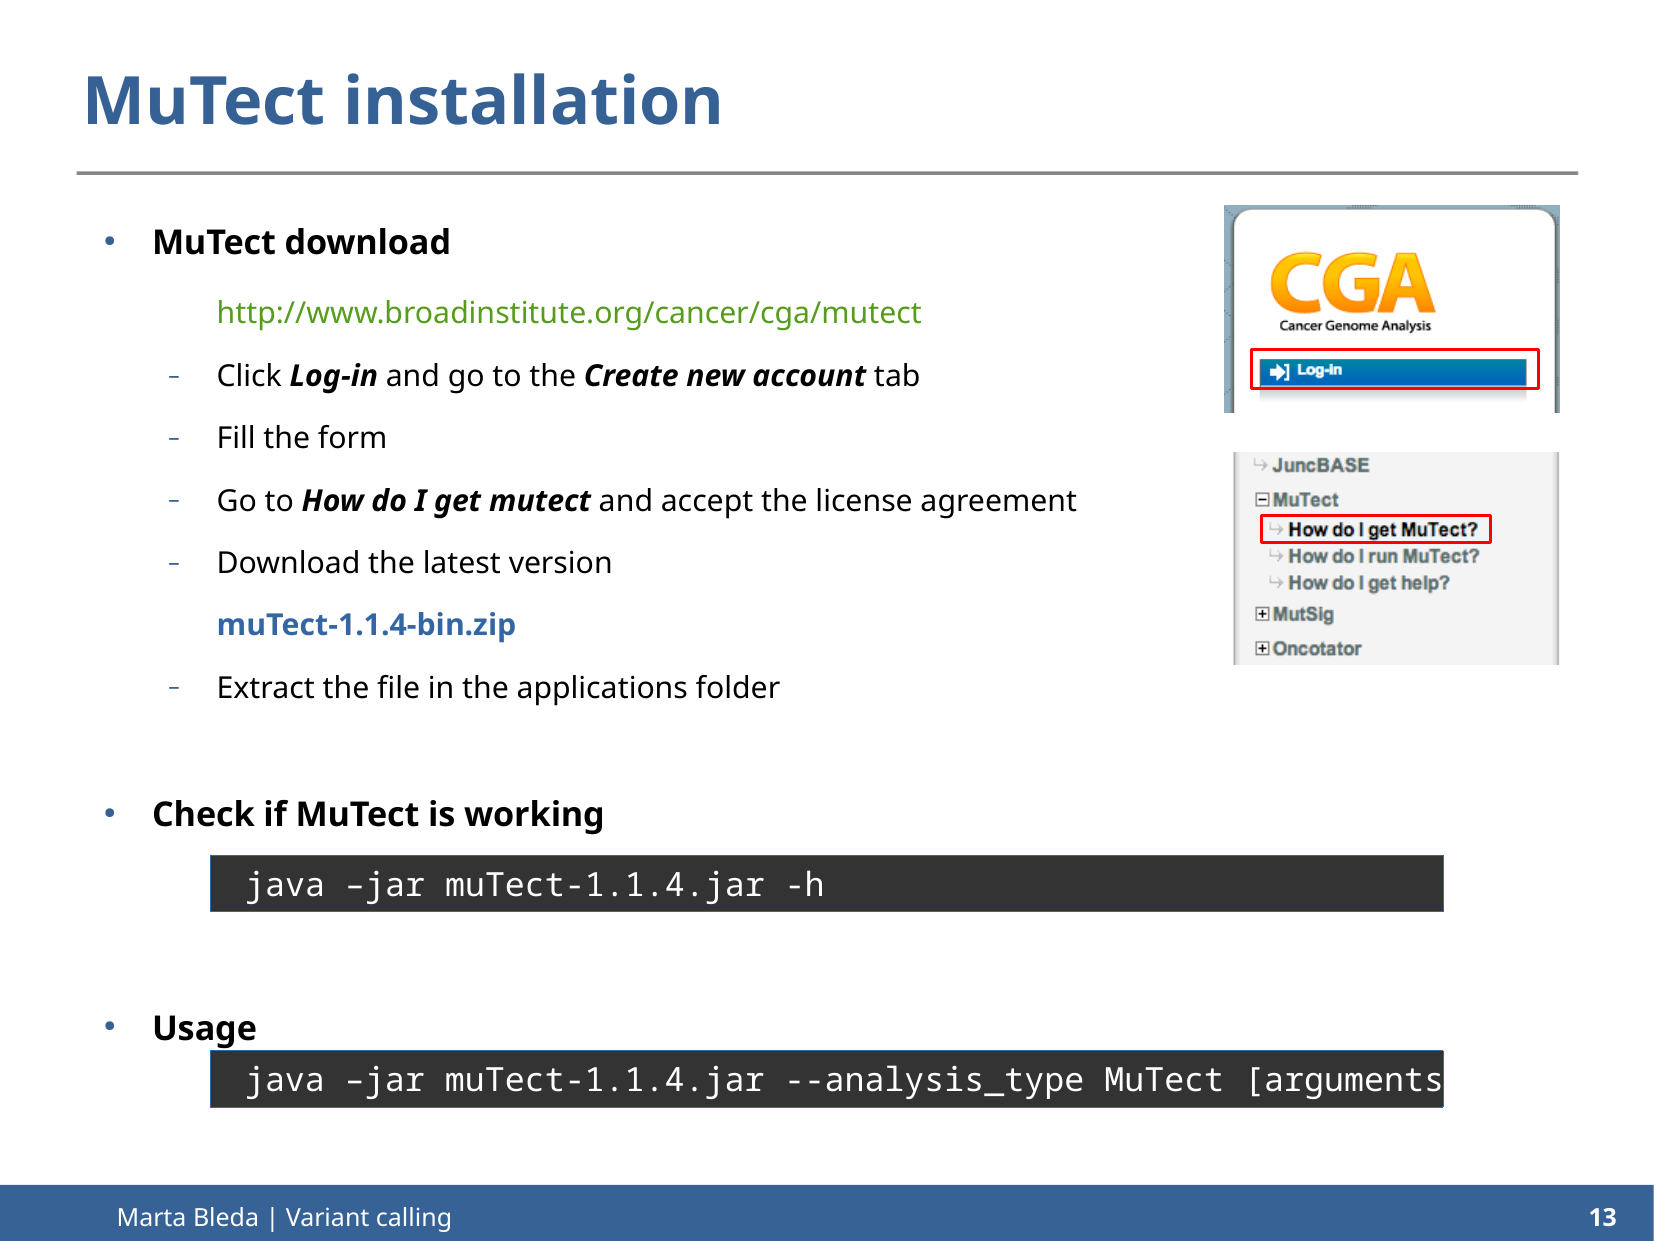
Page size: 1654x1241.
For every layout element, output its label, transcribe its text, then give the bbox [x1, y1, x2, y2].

title MuTect installation [82, 49, 1571, 148]
picture [74, 170, 1580, 175]
text_box java –jar muTect-1.1.4.jar --analysis_type MuTect [arguments] [210, 1050, 1444, 1108]
picture [1226, 452, 1567, 665]
picture [1224, 205, 1560, 413]
list MuTect download http://www.broadinstitute.org/cancer/cga/mutect Click Log-in and go to the Create new account tab Fill the form Go to How do I get mutect and accept the license agreement Download the latest version muTect-1.1.4-bin.zip Extract the file in the applications folder Check if MuTect is working Usage [87, 218, 1632, 1053]
text_box java –jar muTect-1.1.4.jar -h [210, 855, 1444, 912]
